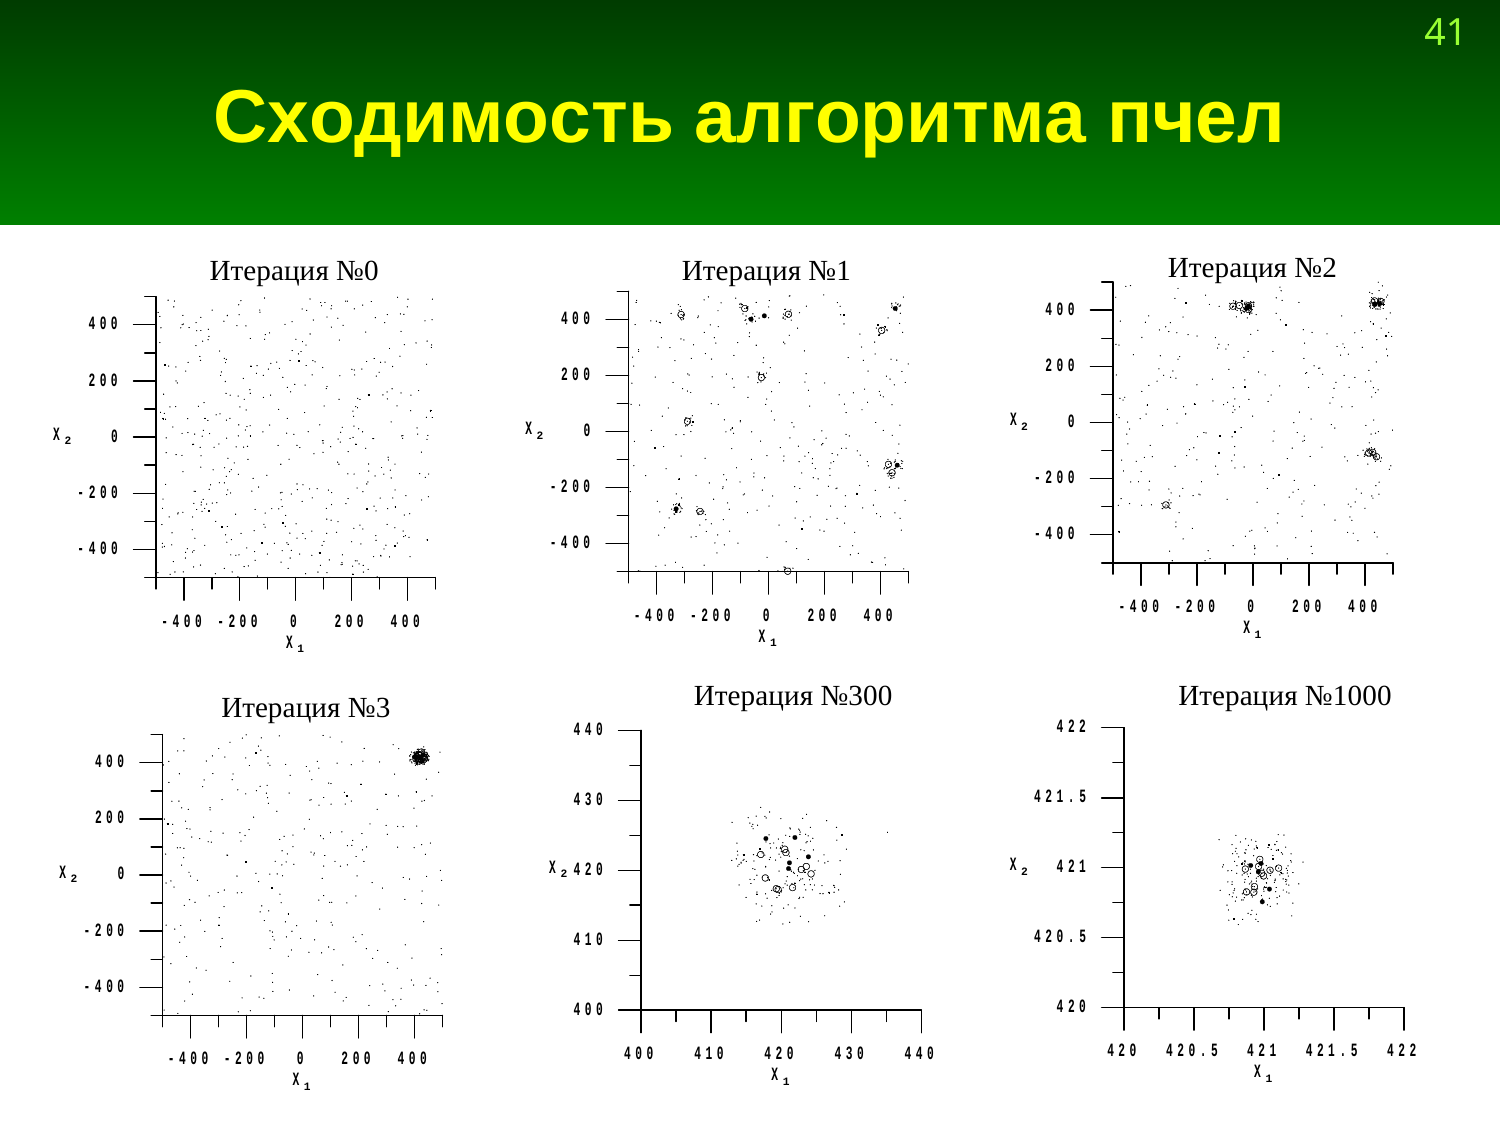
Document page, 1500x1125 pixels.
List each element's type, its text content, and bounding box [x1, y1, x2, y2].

picture [53, 290, 440, 657]
text_box Итерация №1000 [1163, 668, 1408, 720]
text_box Итерация №2 [1153, 240, 1353, 292]
picture [1009, 278, 1396, 642]
text_box Итерация №1 [667, 243, 867, 294]
text_box Итерация №0 [194, 243, 394, 294]
picture [549, 719, 939, 1089]
picture [525, 290, 912, 651]
text_box Итерация №300 [679, 668, 908, 720]
picture [1009, 717, 1421, 1086]
title Сходимость алгоритма пчел [112, 18, 1388, 207]
text_box Итерация №3 [206, 680, 406, 732]
picture [59, 731, 446, 1094]
